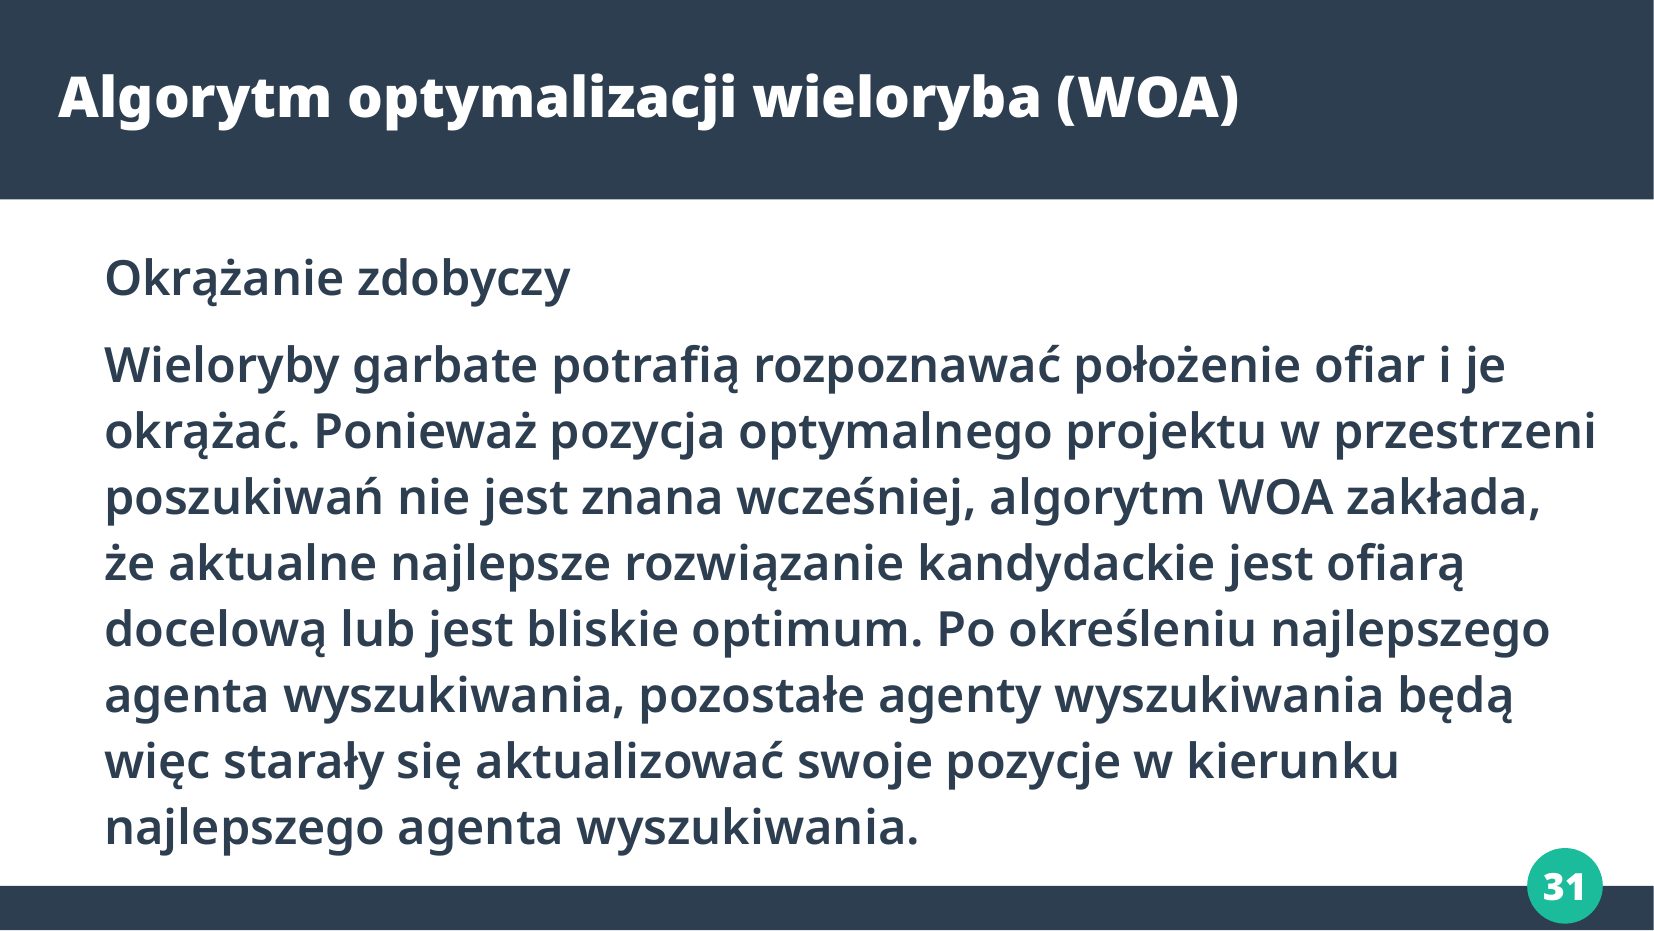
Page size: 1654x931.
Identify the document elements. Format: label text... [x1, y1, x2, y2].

list Okrążanie zdobyczy Wieloryby garbate potrafią rozpoznawać położenie ofiar i je okrążać. Ponieważ pozycja optymalnego projektu w przestrzeni poszukiwań nie jest znana wcześniej, algorytm WOA zakłada, że aktualne najlepsze rozwiązanie kandydackie jest ofiarą docelową lub jest bliskie optimum. Po określeniu najlepszego agenta wyszukiwania, pozostałe agenty wyszukiwania będą więc starały się aktualizować swoje pozycje w kierunku najlepszego agenta wyszukiwania. [35, 243, 1601, 864]
title Algorytm optymalizacji wieloryba (WOA) [59, 37, 1595, 155]
